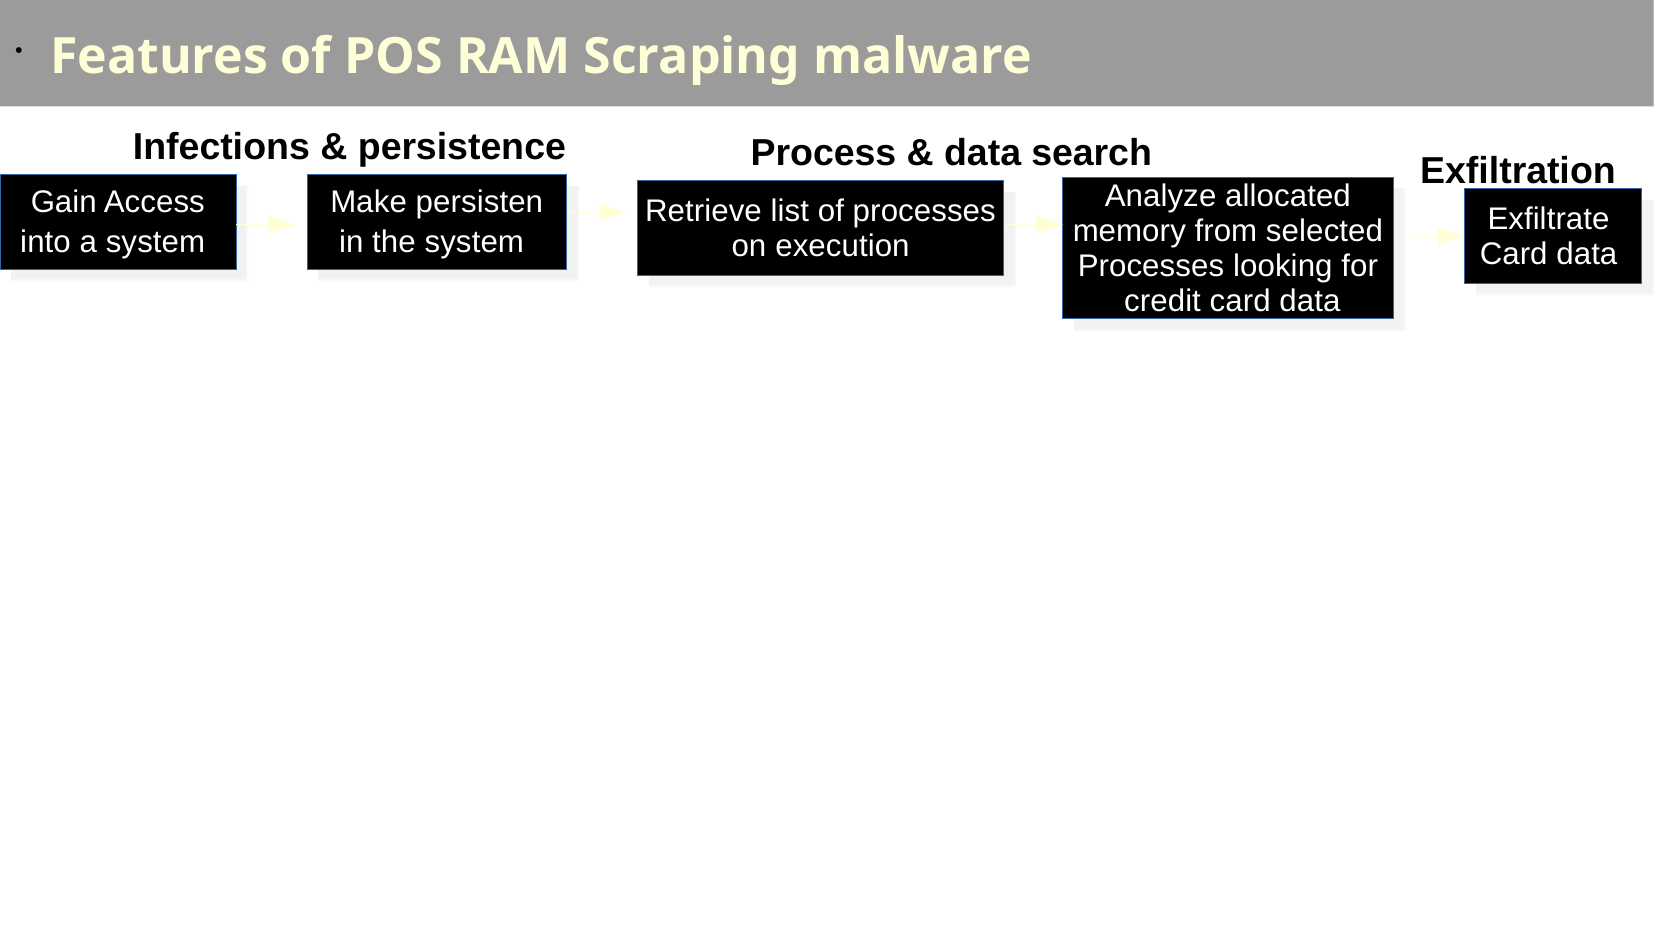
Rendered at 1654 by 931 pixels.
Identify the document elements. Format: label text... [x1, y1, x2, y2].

title Features of POS RAM Scraping malware [0, 0, 1654, 107]
text_box Infections & persistence [118, 118, 626, 175]
text_box Exfiltrate Card data [1464, 188, 1642, 284]
text_box Process & data search [735, 123, 1244, 181]
text_box Gain Access into a system [0, 174, 237, 270]
text_box Exfiltration [1405, 141, 1642, 213]
text_box Make persisten in the system [307, 175, 567, 270]
text_box Retrieve list of processes on execution [637, 180, 1004, 276]
text_box Analyze allocated memory from selected Processes looking for credit card data [1062, 177, 1394, 319]
